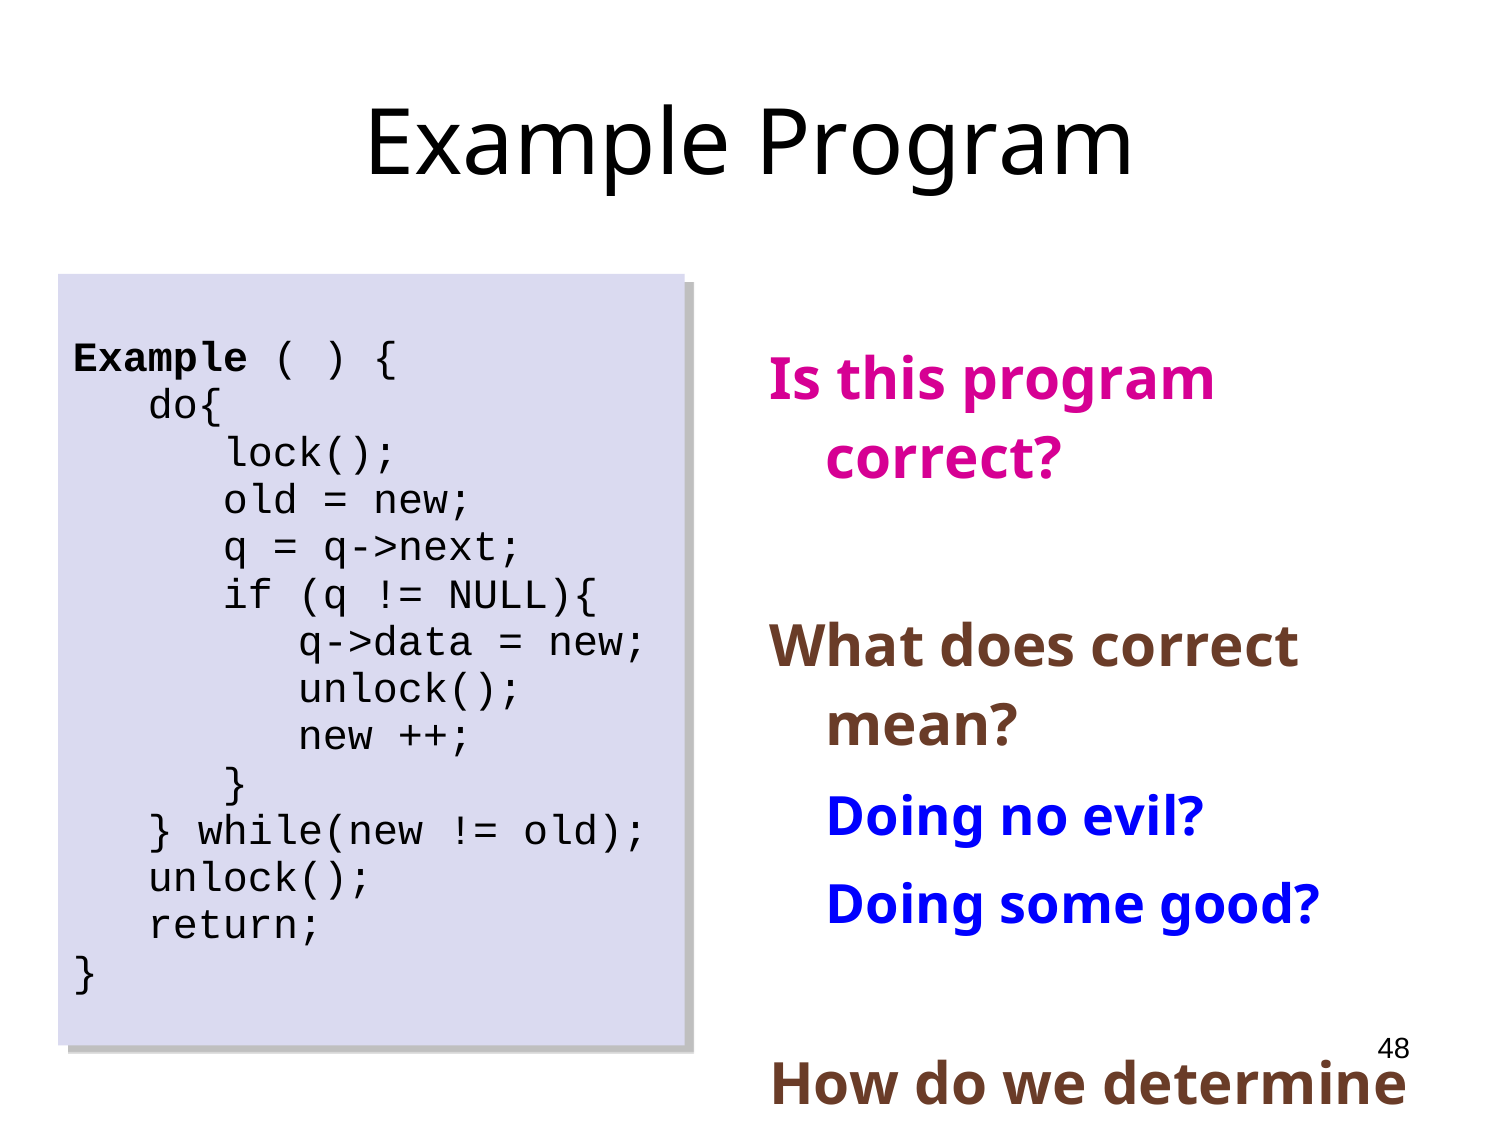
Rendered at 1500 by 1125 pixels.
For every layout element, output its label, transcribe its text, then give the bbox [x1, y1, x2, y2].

text_box Is this program correct? What does correct mean? Doing no evil? Doing some good? How do we determine if a program is correct? [754, 329, 1476, 663]
text_box Example ( ) { do{ lock(); old = new; q = q->next; if (q != NULL){ q->data = new; unlock(); new ++; } } while(new != old); unlock(); return; } [58, 273, 685, 1046]
title Example Program [24, 45, 1476, 233]
